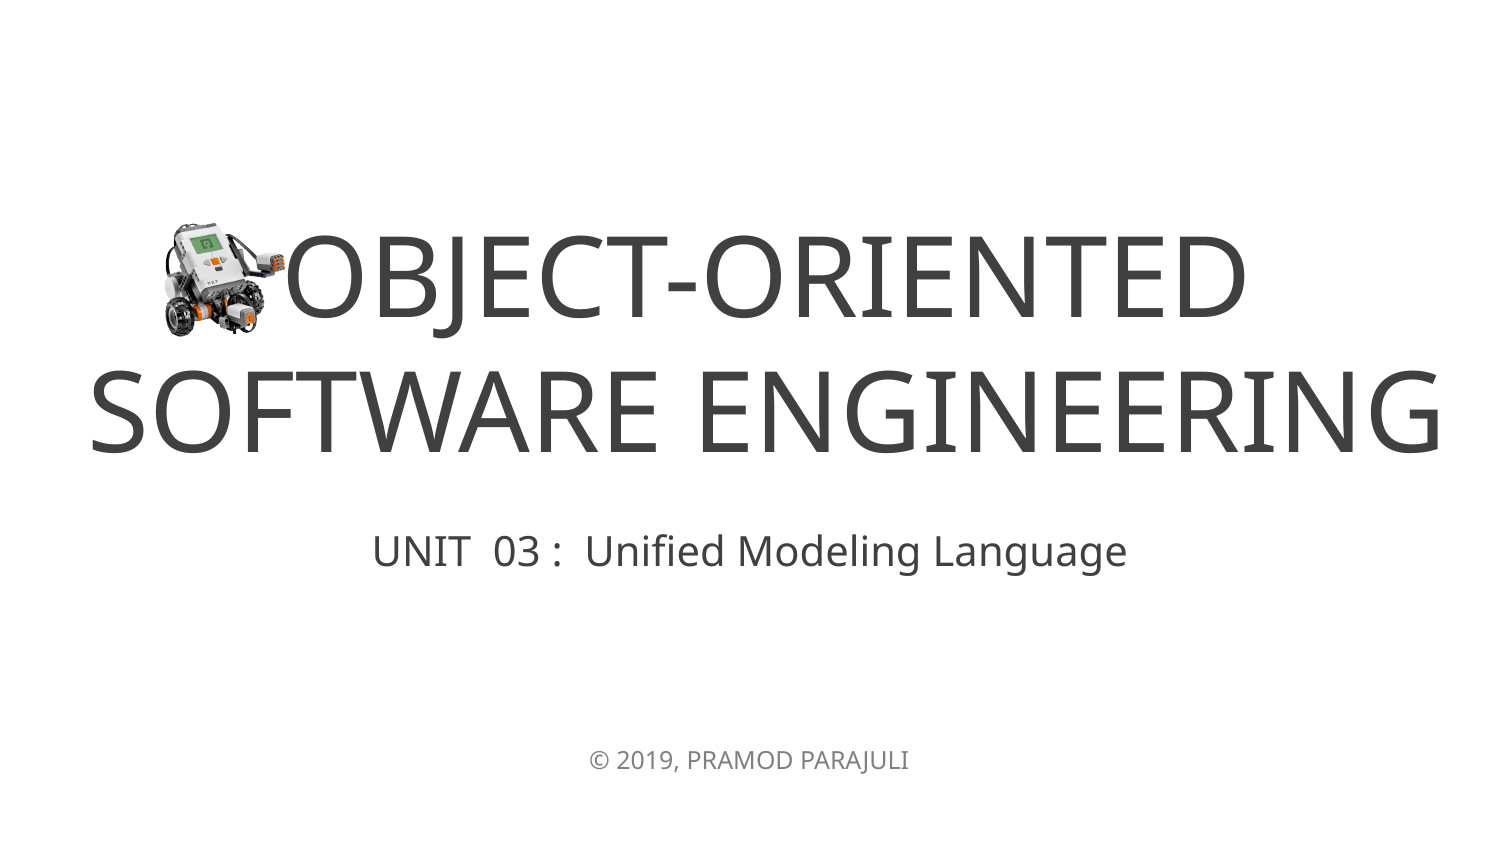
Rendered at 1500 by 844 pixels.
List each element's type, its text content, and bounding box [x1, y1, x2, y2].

subtitle UNIT 03 : Unified Modeling Language [225, 517, 1275, 694]
text_box © 2019, PRAMOD PARAJULI [75, 736, 1424, 782]
picture [138, 218, 294, 349]
title OBJECT-ORIENTED SOFTWARE ENGINEERING [63, 190, 1472, 490]
